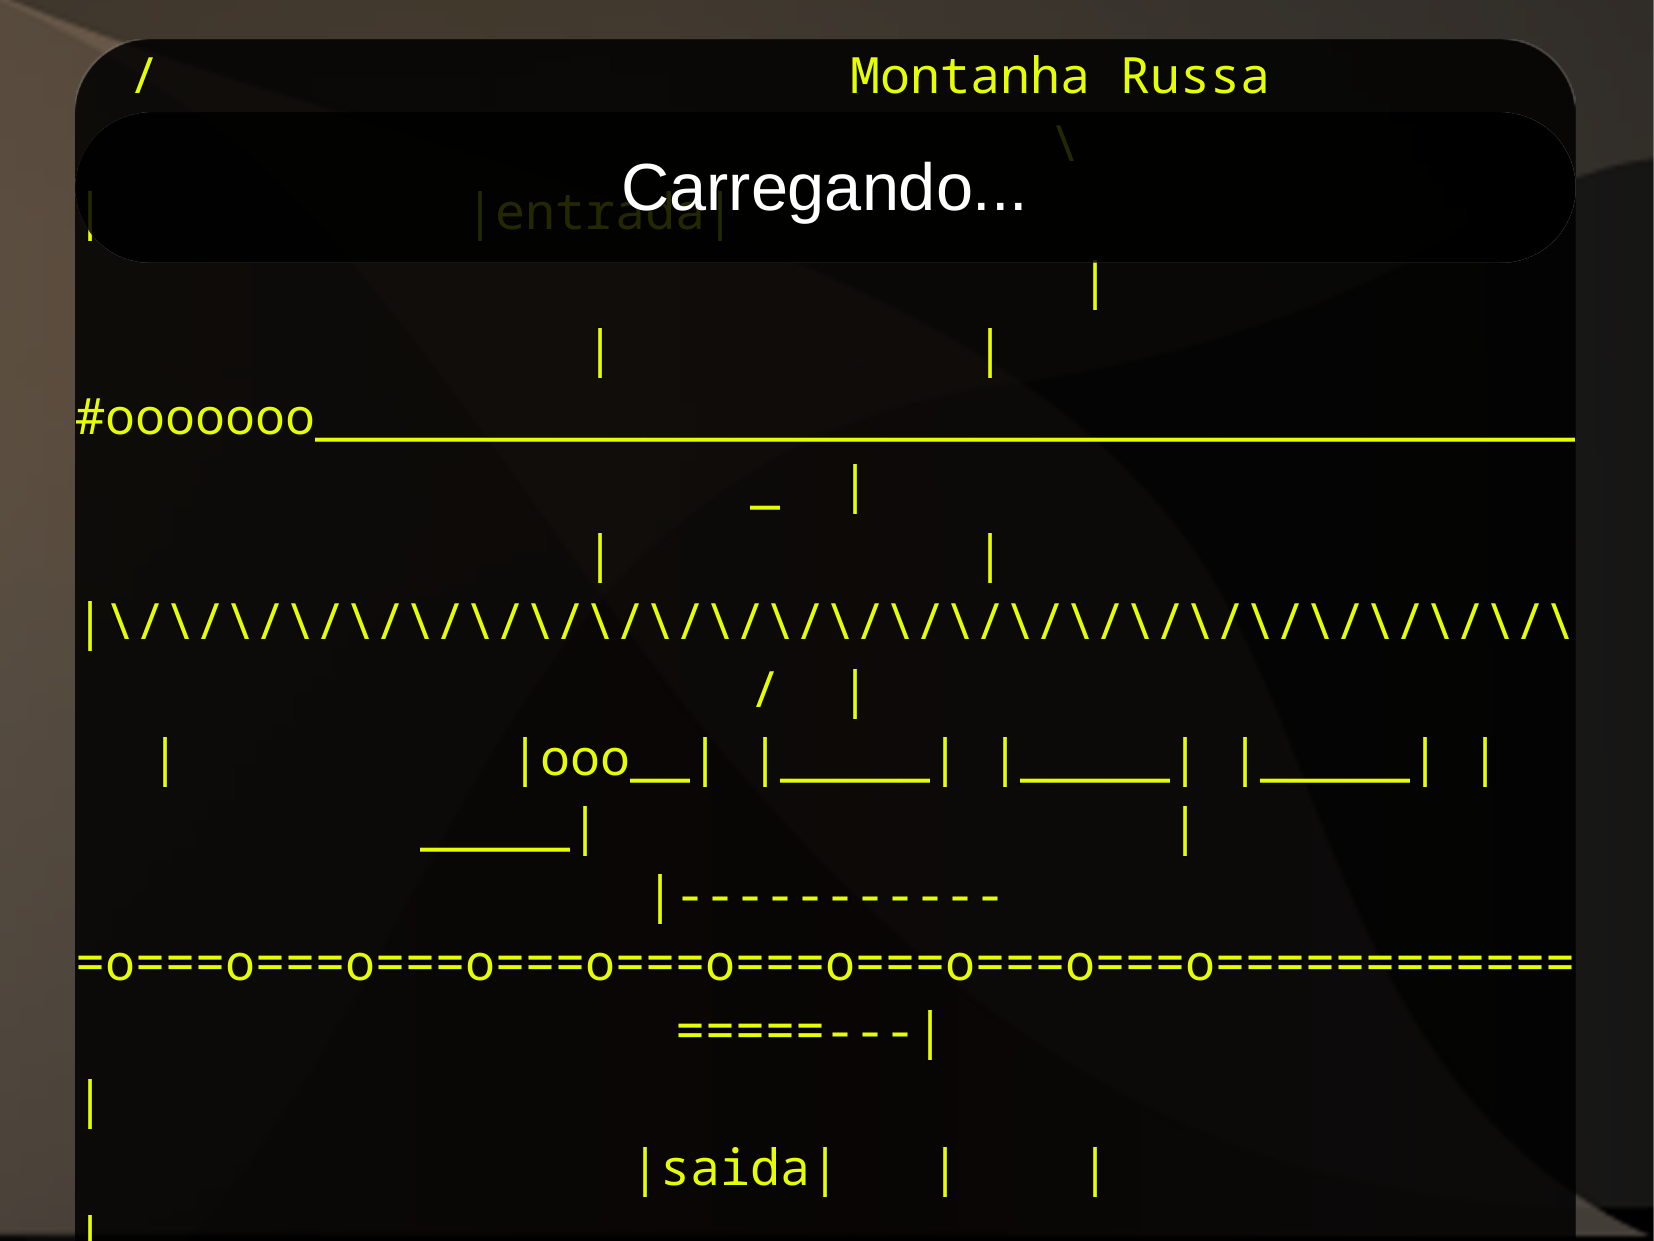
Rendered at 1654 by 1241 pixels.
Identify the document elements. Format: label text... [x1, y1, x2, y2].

text_box Carregando... [75, 112, 1576, 263]
picture [0, 0, 1654, 1241]
text_box / Montanha Russa \ | |entrada| | | | #ooooooo___________________________________________ | | | |\/\/\/\/\/\/\/\/\/\/\/\/\/\/\/\/\/\/\/\/\/\/\/\/\/ | | |ooo__| |_____| |_____| |_____| |_____| | |-----------=o===o===o===o===o===o===o===o===o===o=================---| | |saida| | | | |_________| | \ / [75, 475, 1576, 1038]
